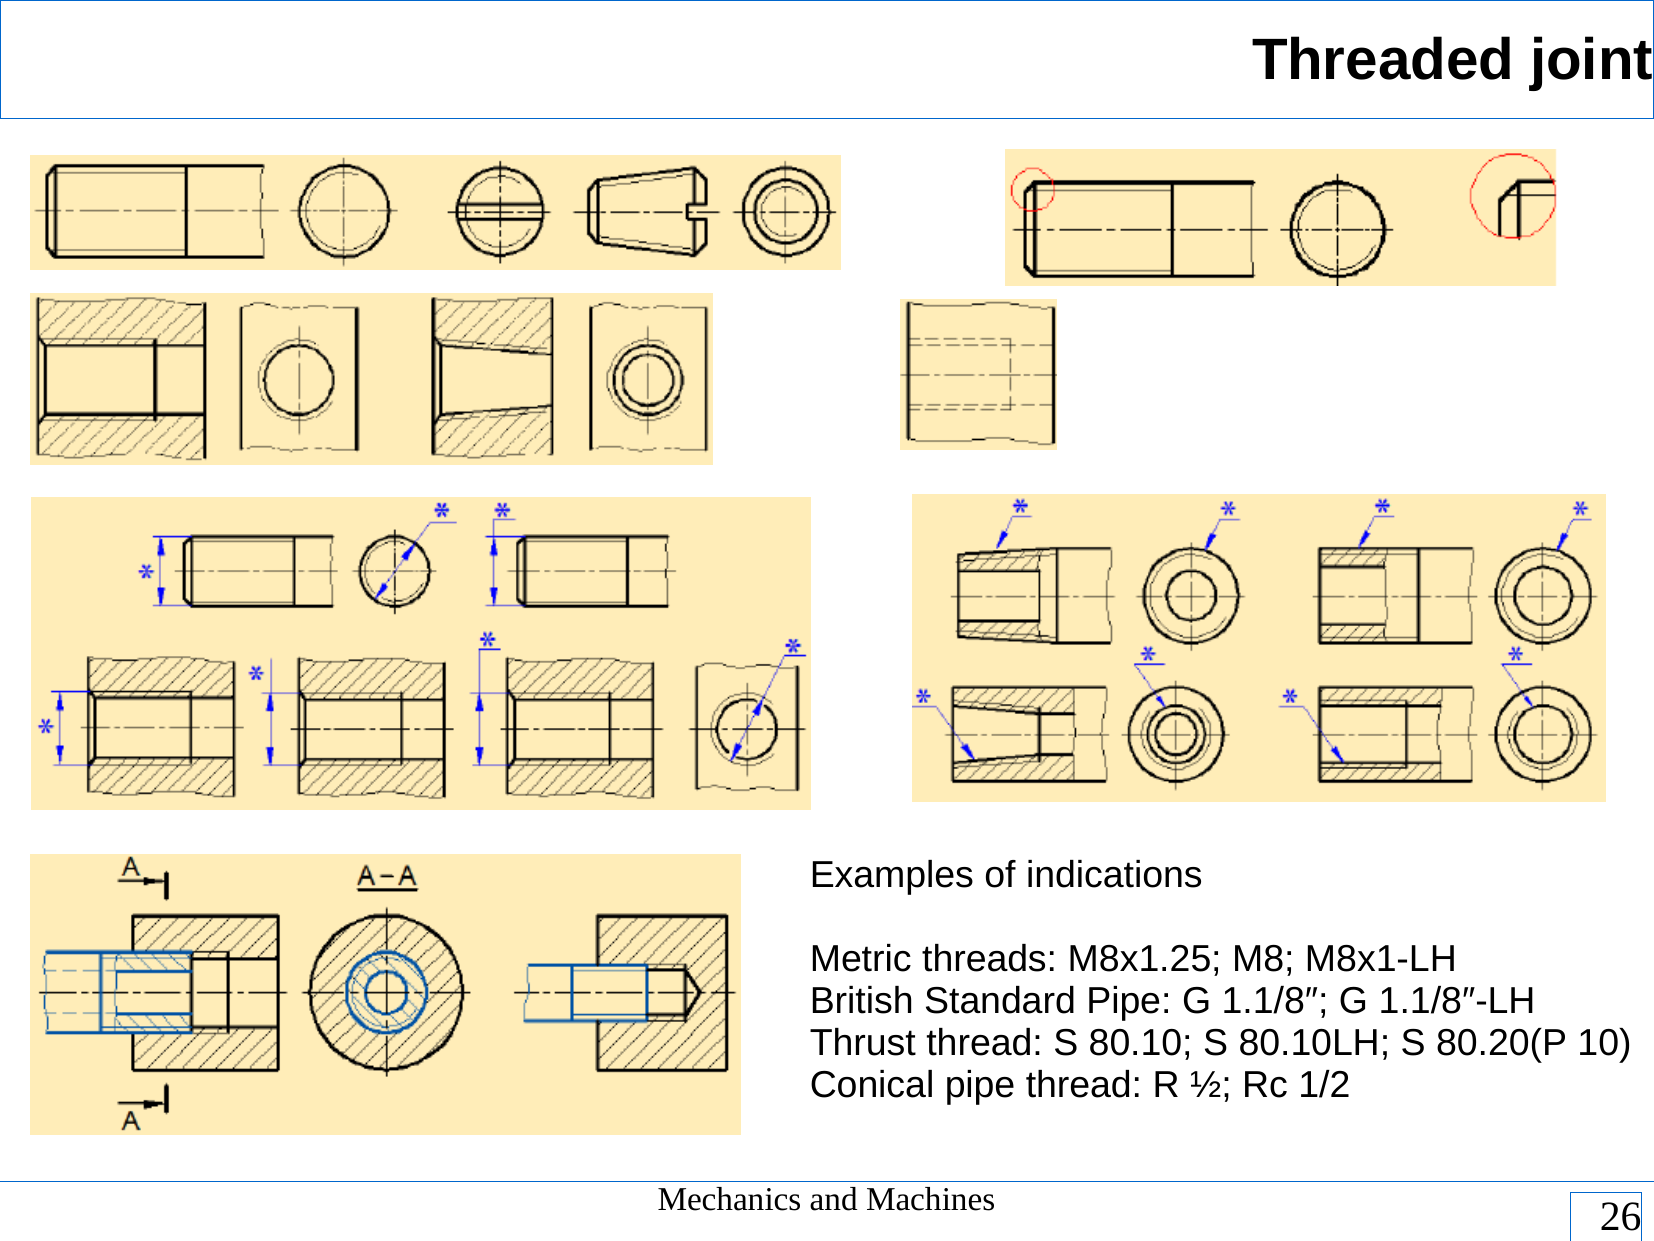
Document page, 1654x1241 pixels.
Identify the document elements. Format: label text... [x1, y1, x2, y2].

picture [30, 155, 841, 271]
picture [30, 293, 713, 466]
picture [30, 854, 741, 1135]
text_box Examples of indications Metric threads: М8х1.25; М8; M8х1-LH British Standard Pipe: G 1.1/8″; G 1.1/8″-LH Thrust thread: S 80.10; S 80.10LH; S 80.20(Р 10) Conical pipe thread: R ½; Rc 1/2 [795, 846, 1654, 1156]
picture [900, 299, 1057, 450]
title Threaded joint [0, 0, 1654, 119]
picture [912, 494, 1606, 802]
picture [31, 497, 811, 811]
picture [1005, 149, 1561, 286]
